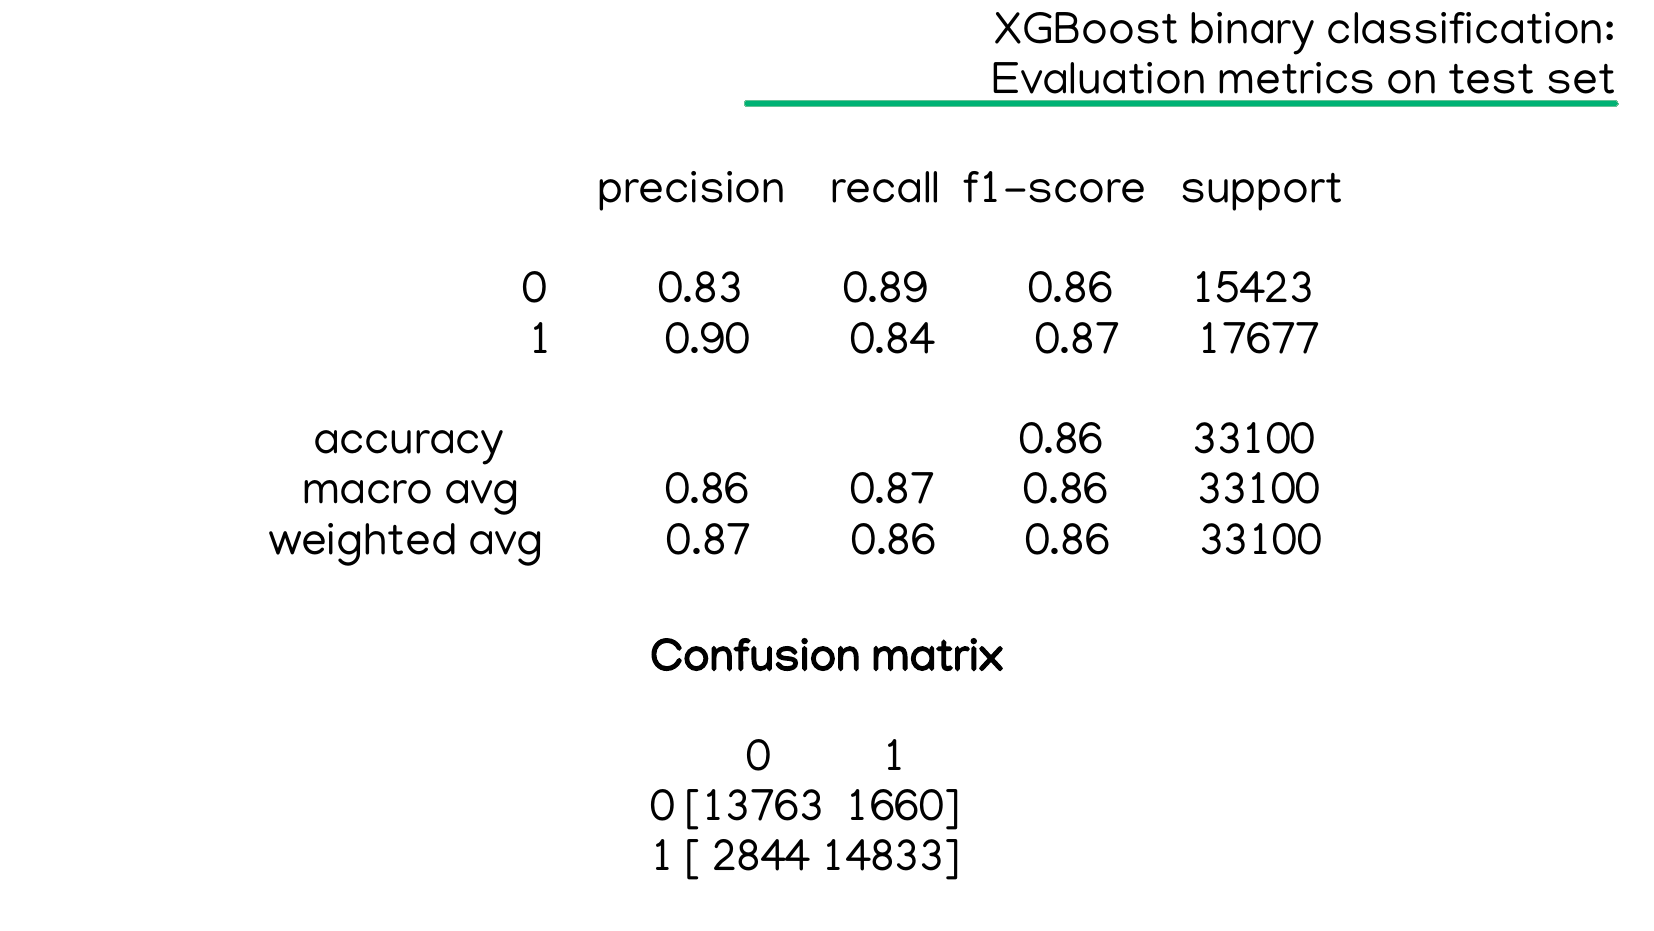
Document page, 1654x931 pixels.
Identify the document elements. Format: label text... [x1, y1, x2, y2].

text_box precision recall f1-score support 0 0.83 0.89 0.86 15423 1 0.90 0.84 0.87 17677 accuracy 0.86 33100 macro avg 0.86 0.87 0.86 33100 weighted avg 0.87 0.86 0.86 33100 [253, 161, 1401, 591]
text_box XGBoost binary classification: Evaluation metrics on test set [738, 2, 1631, 168]
text_box Confusion matrix 0 1 0 [13763 1660] 1 [ 2844 14833] [635, 578, 1019, 896]
